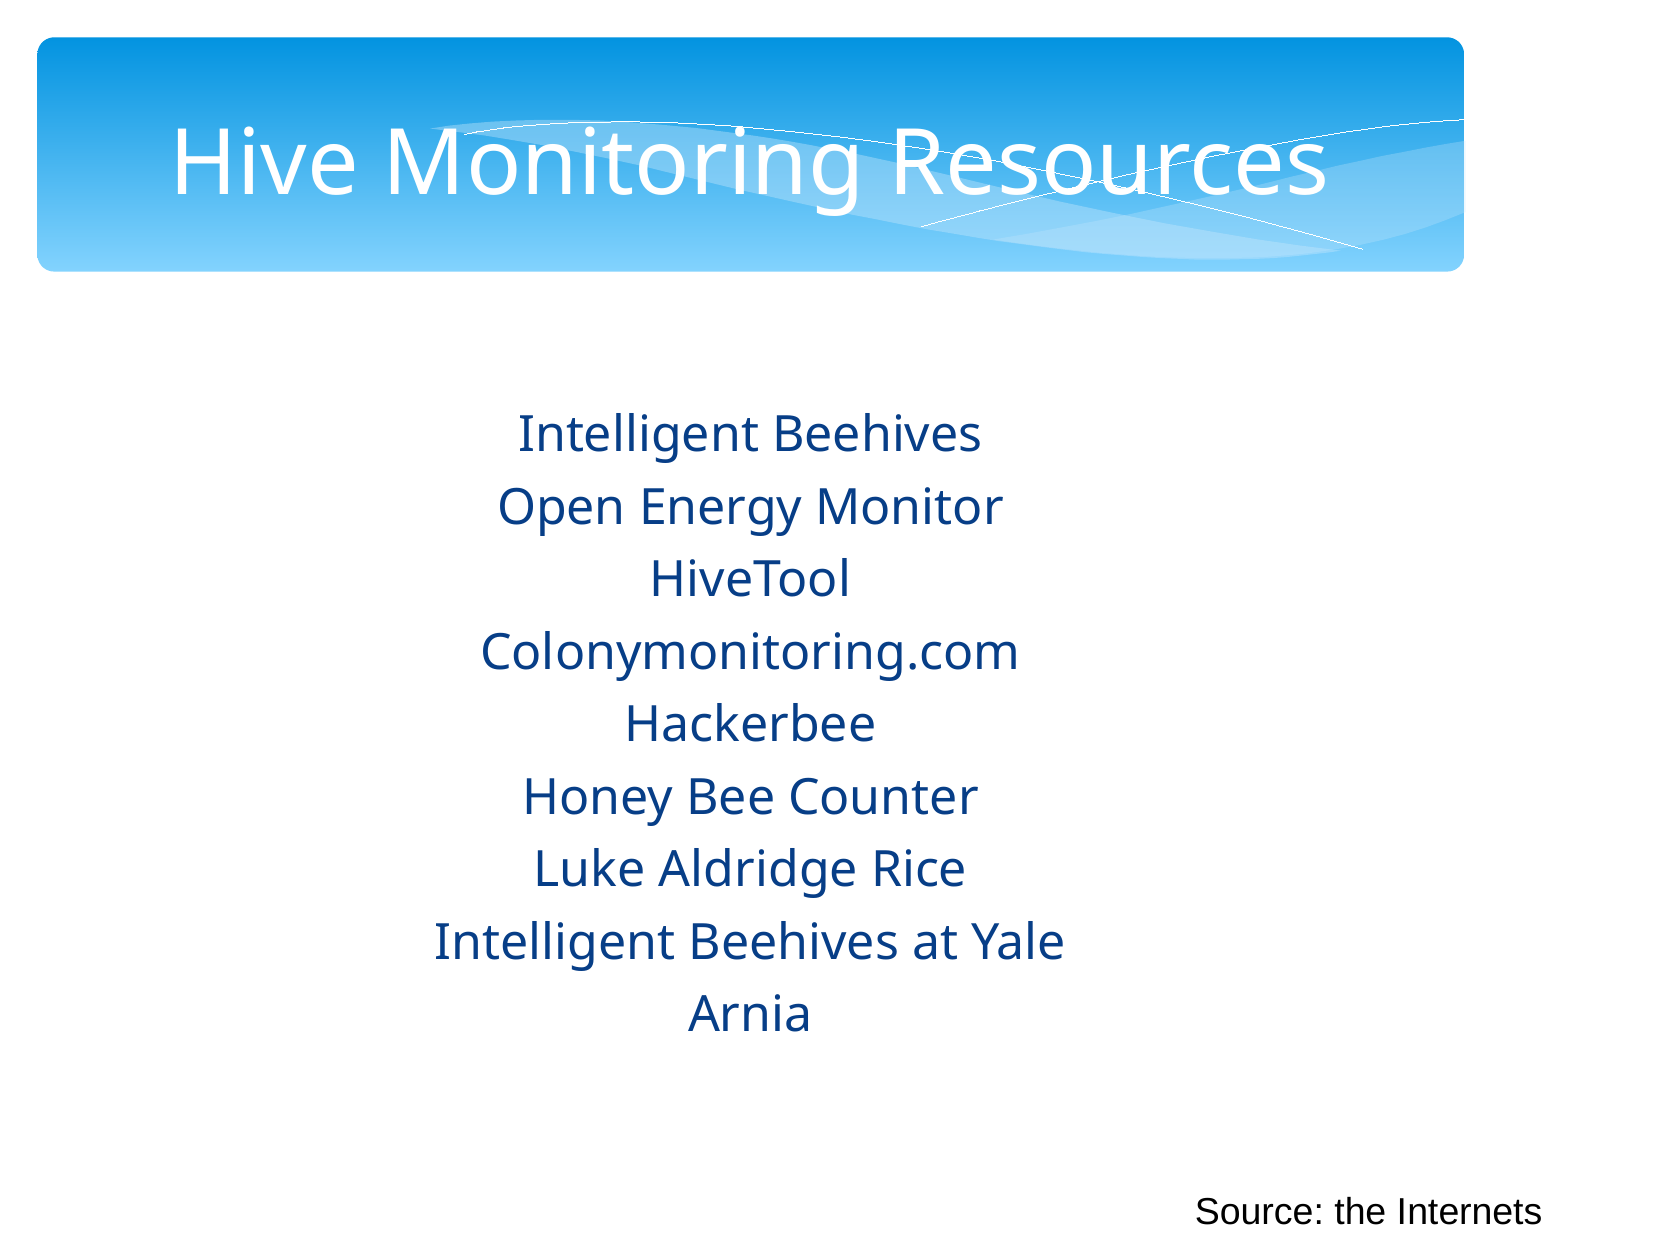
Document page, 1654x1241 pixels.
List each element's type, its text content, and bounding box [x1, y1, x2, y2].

subtitle Intelligent Beehives Open Energy Monitor HiveTool Colonymonitoring.com Hackerbee Honey Bee Counter Luke Aldridge Rice Intelligent Beehives at Yale Arnia [142, 401, 1359, 1042]
title Hive Monitoring Resources [74, 55, 1425, 261]
text_box Source: the Internets [1180, 1183, 1591, 1241]
